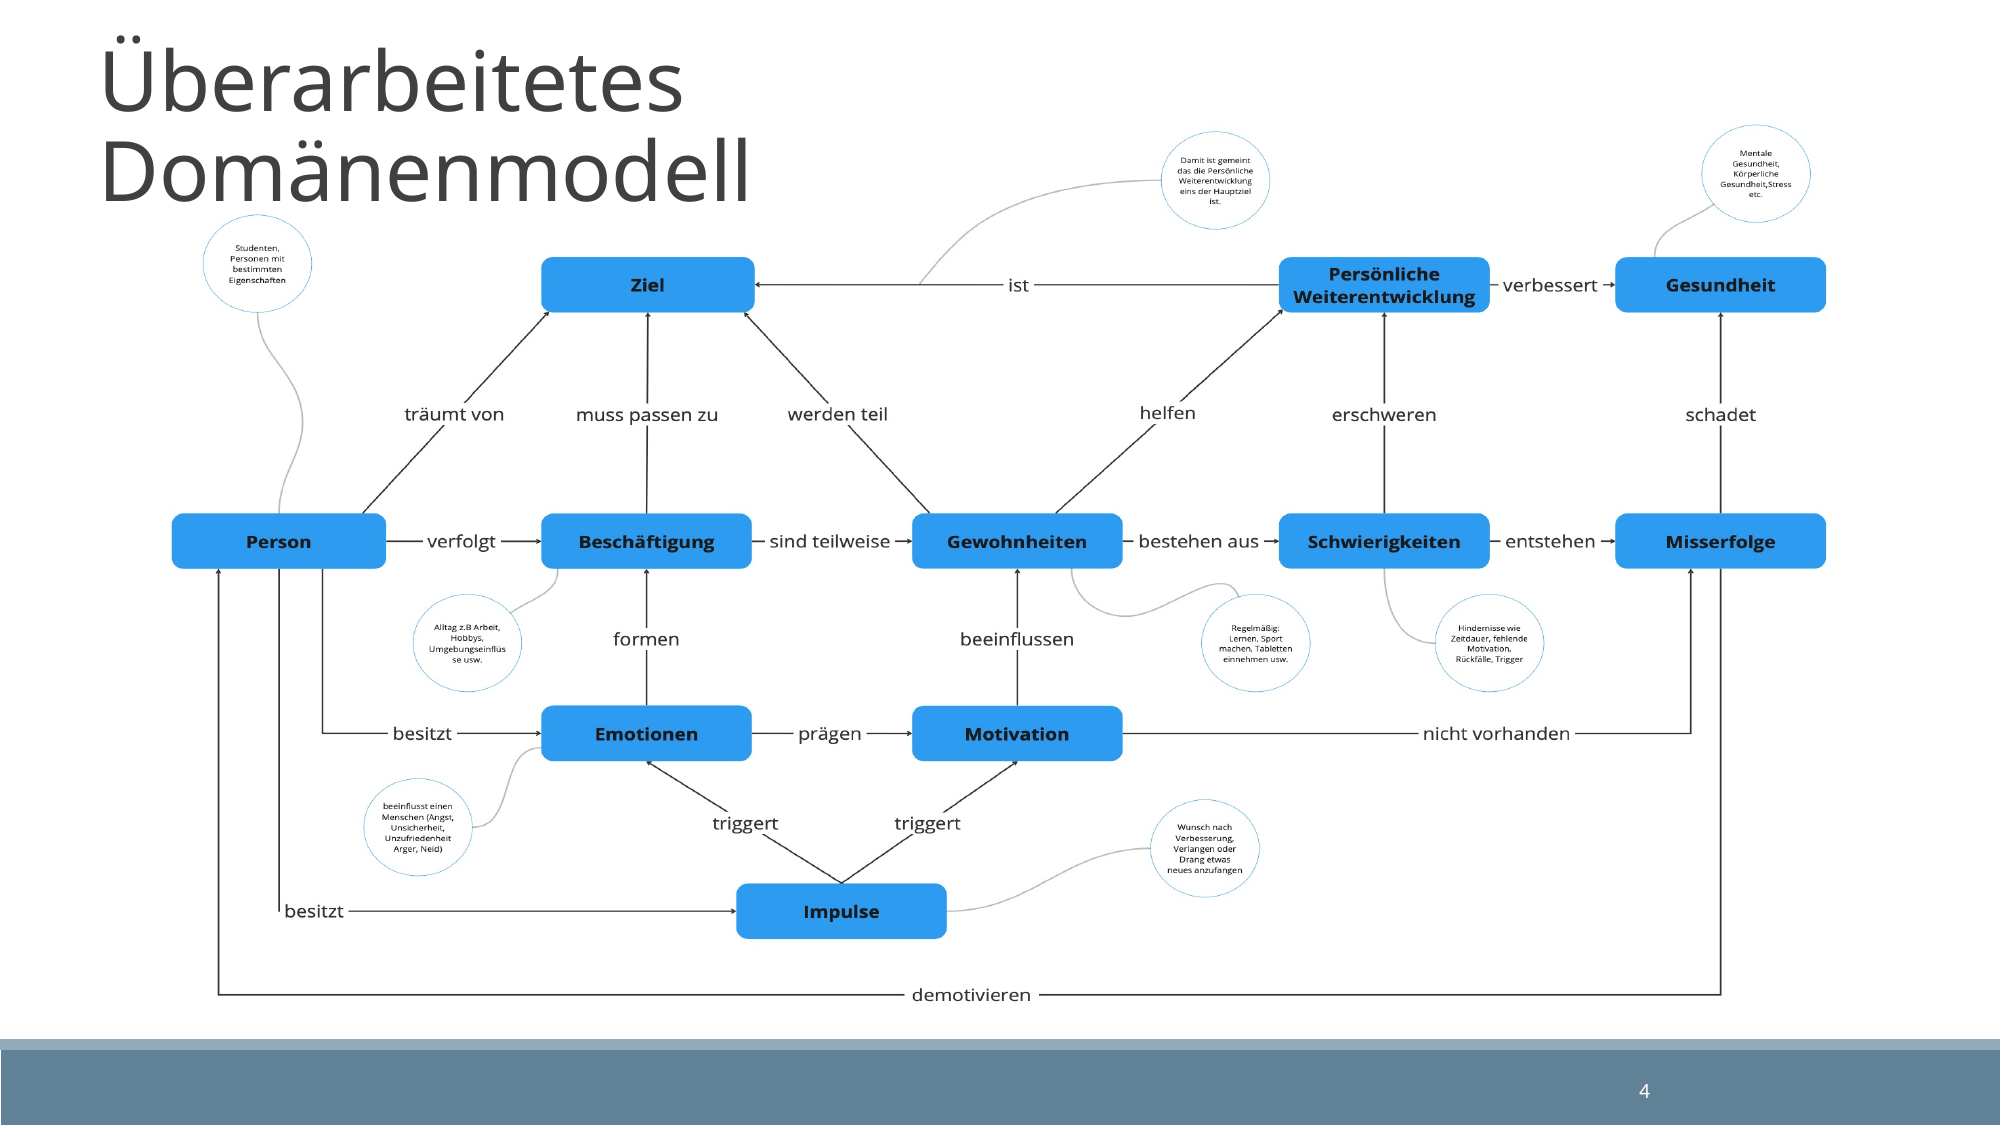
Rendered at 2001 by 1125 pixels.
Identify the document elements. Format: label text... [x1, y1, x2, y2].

picture [156, 113, 1842, 1025]
picture [173, 189, 195, 196]
slide_number 4 [1624, 1059, 1840, 1120]
text_box Überarbeitetes Domänenmodell [83, 32, 1237, 189]
picture [298, 189, 319, 196]
picture [575, 189, 597, 196]
picture [625, 189, 646, 196]
